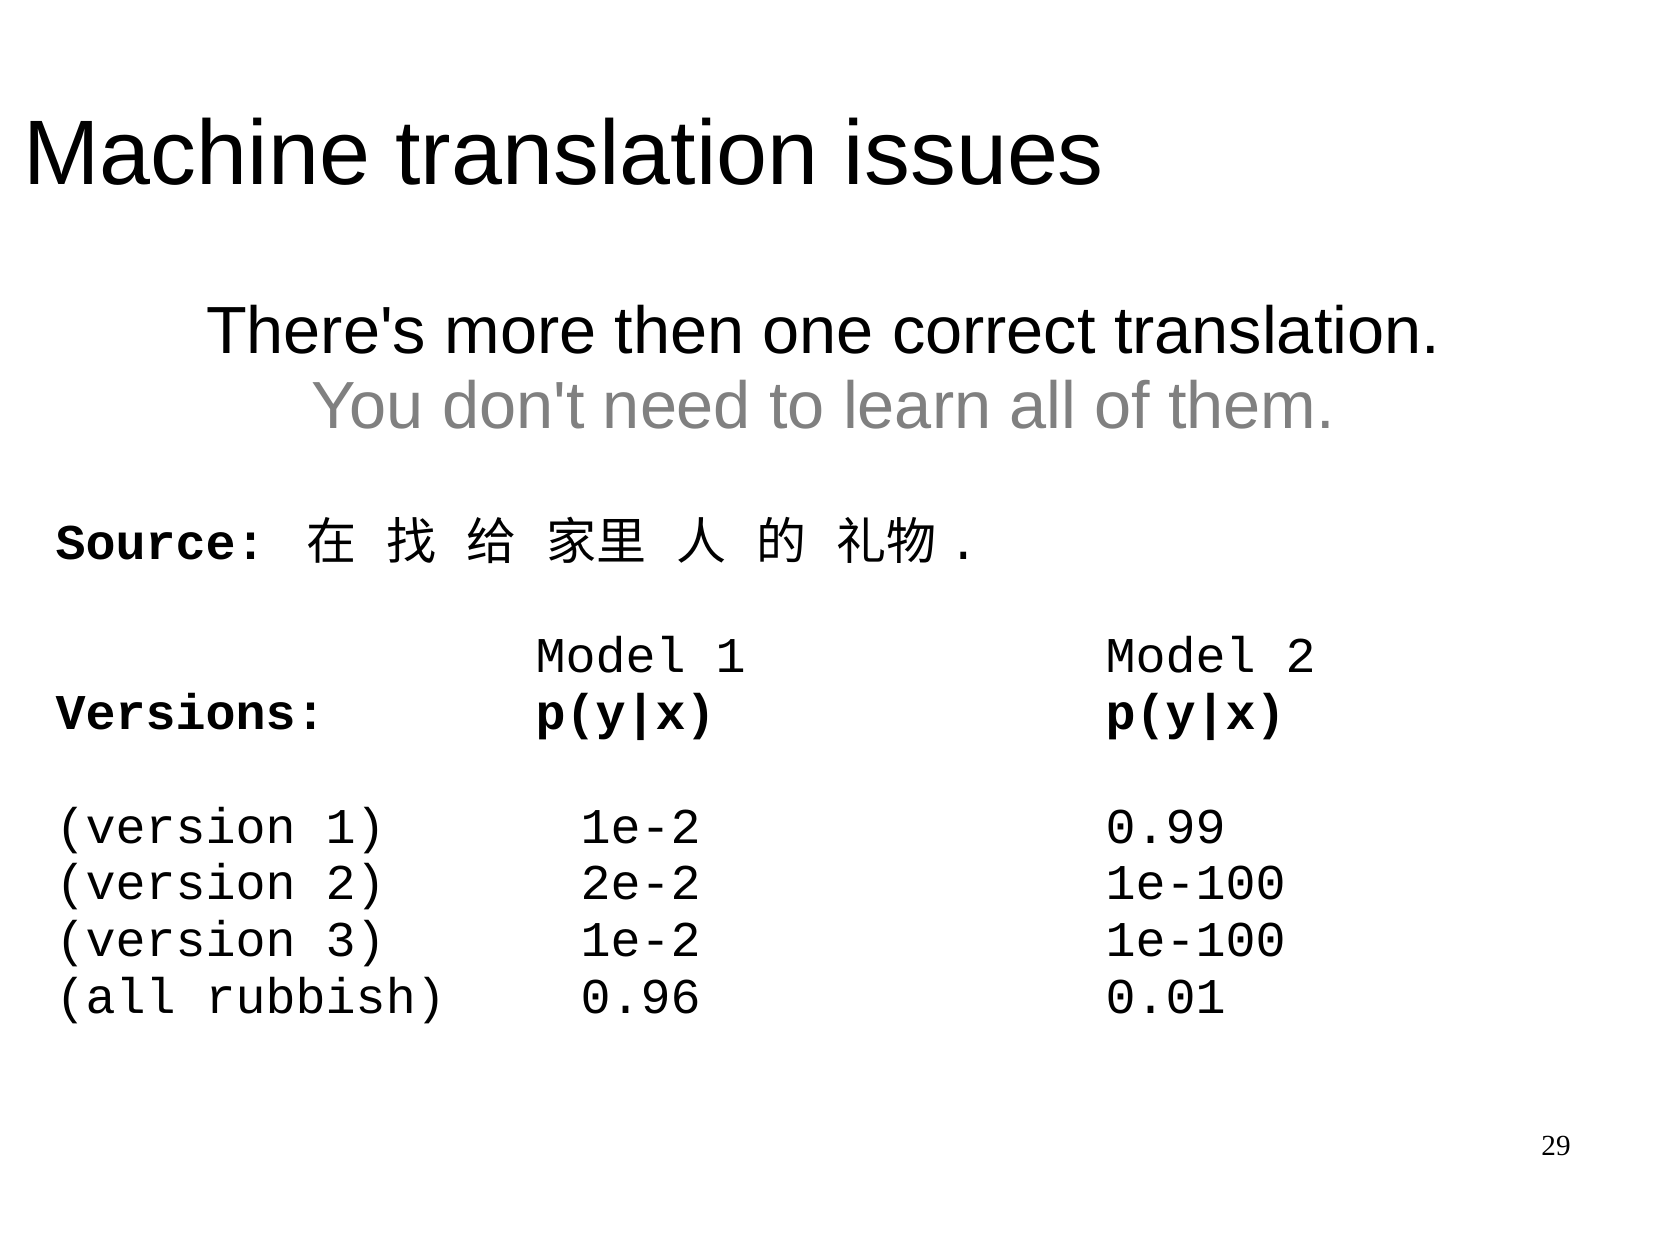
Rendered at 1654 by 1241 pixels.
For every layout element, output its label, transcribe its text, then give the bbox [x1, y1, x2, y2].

text_box There's more then one correct translation. You don't need to learn all of them. Source: 在 找 给 家里 人 的 礼物. Model 1 Model 2 Versions: p(y|x) p(y|x) (version 1) 1e-2 0.99 (version 2) 2e-2 1e-100 (version 3) 1e-2 1e-100 (all rubbish) 0.96 0.01 [40, 285, 1607, 1208]
title Machine translation issues [23, 49, 1512, 257]
